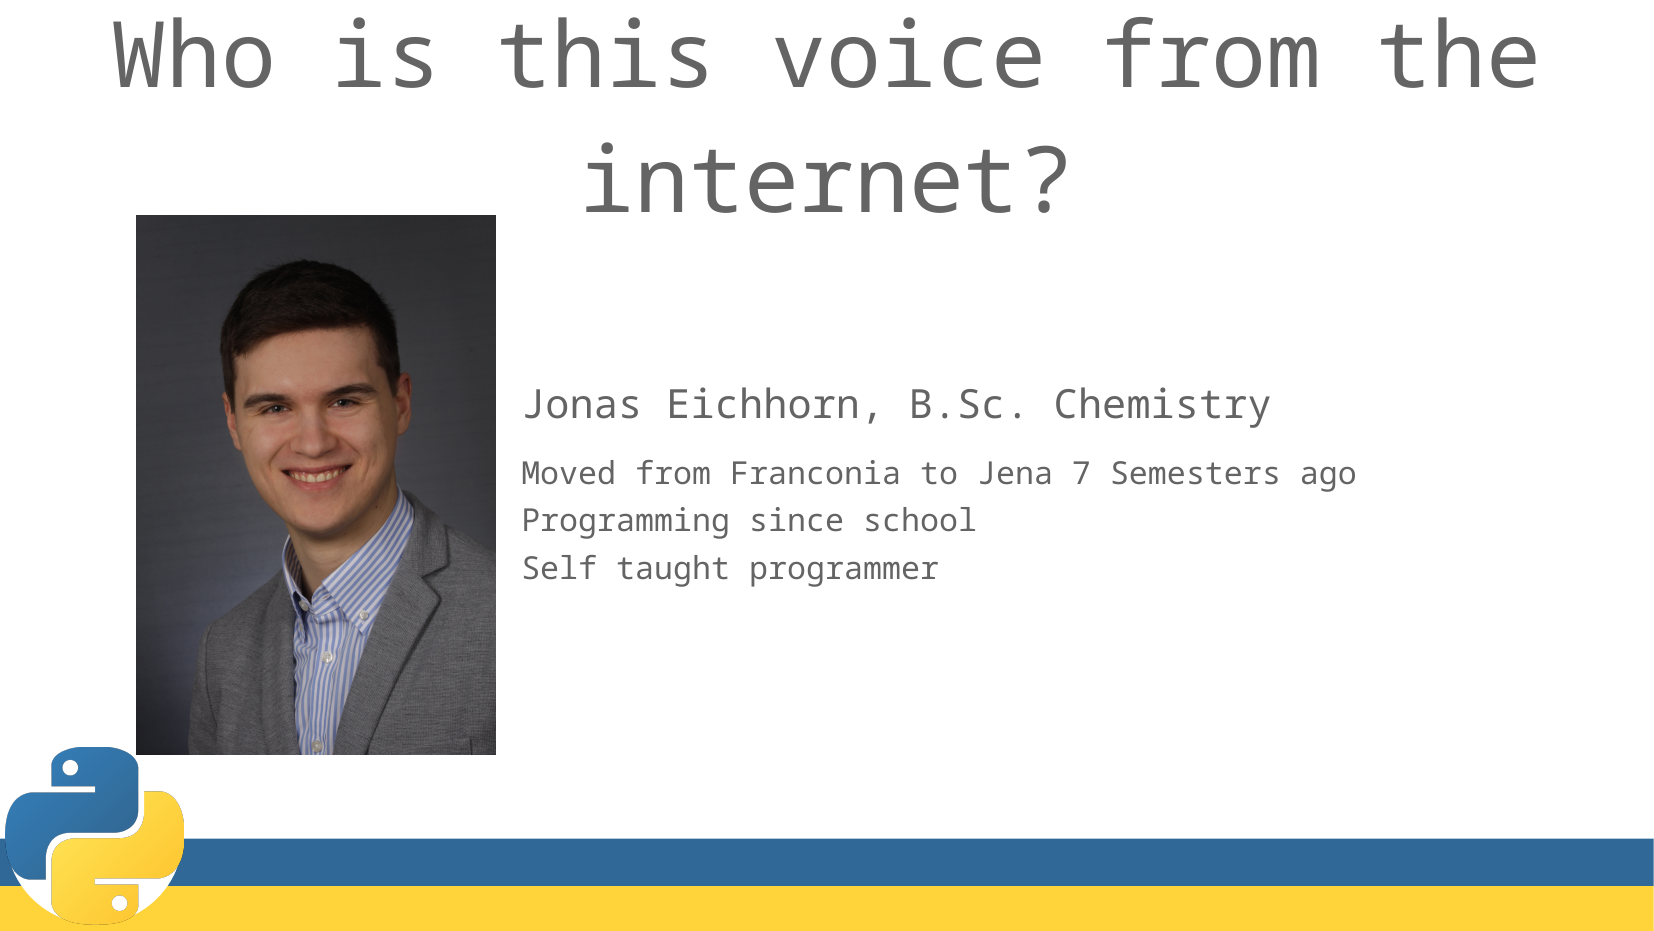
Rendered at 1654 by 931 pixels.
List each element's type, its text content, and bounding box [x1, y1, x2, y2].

list Jonas Eichhorn, B.Sc. Chemistry Moved from Franconia to Jena 7 Semesters ago Programming since school Self taught programmer [472, 375, 1619, 594]
title Who is this voice from the internet? [82, 22, 1571, 207]
picture [5, 215, 496, 925]
